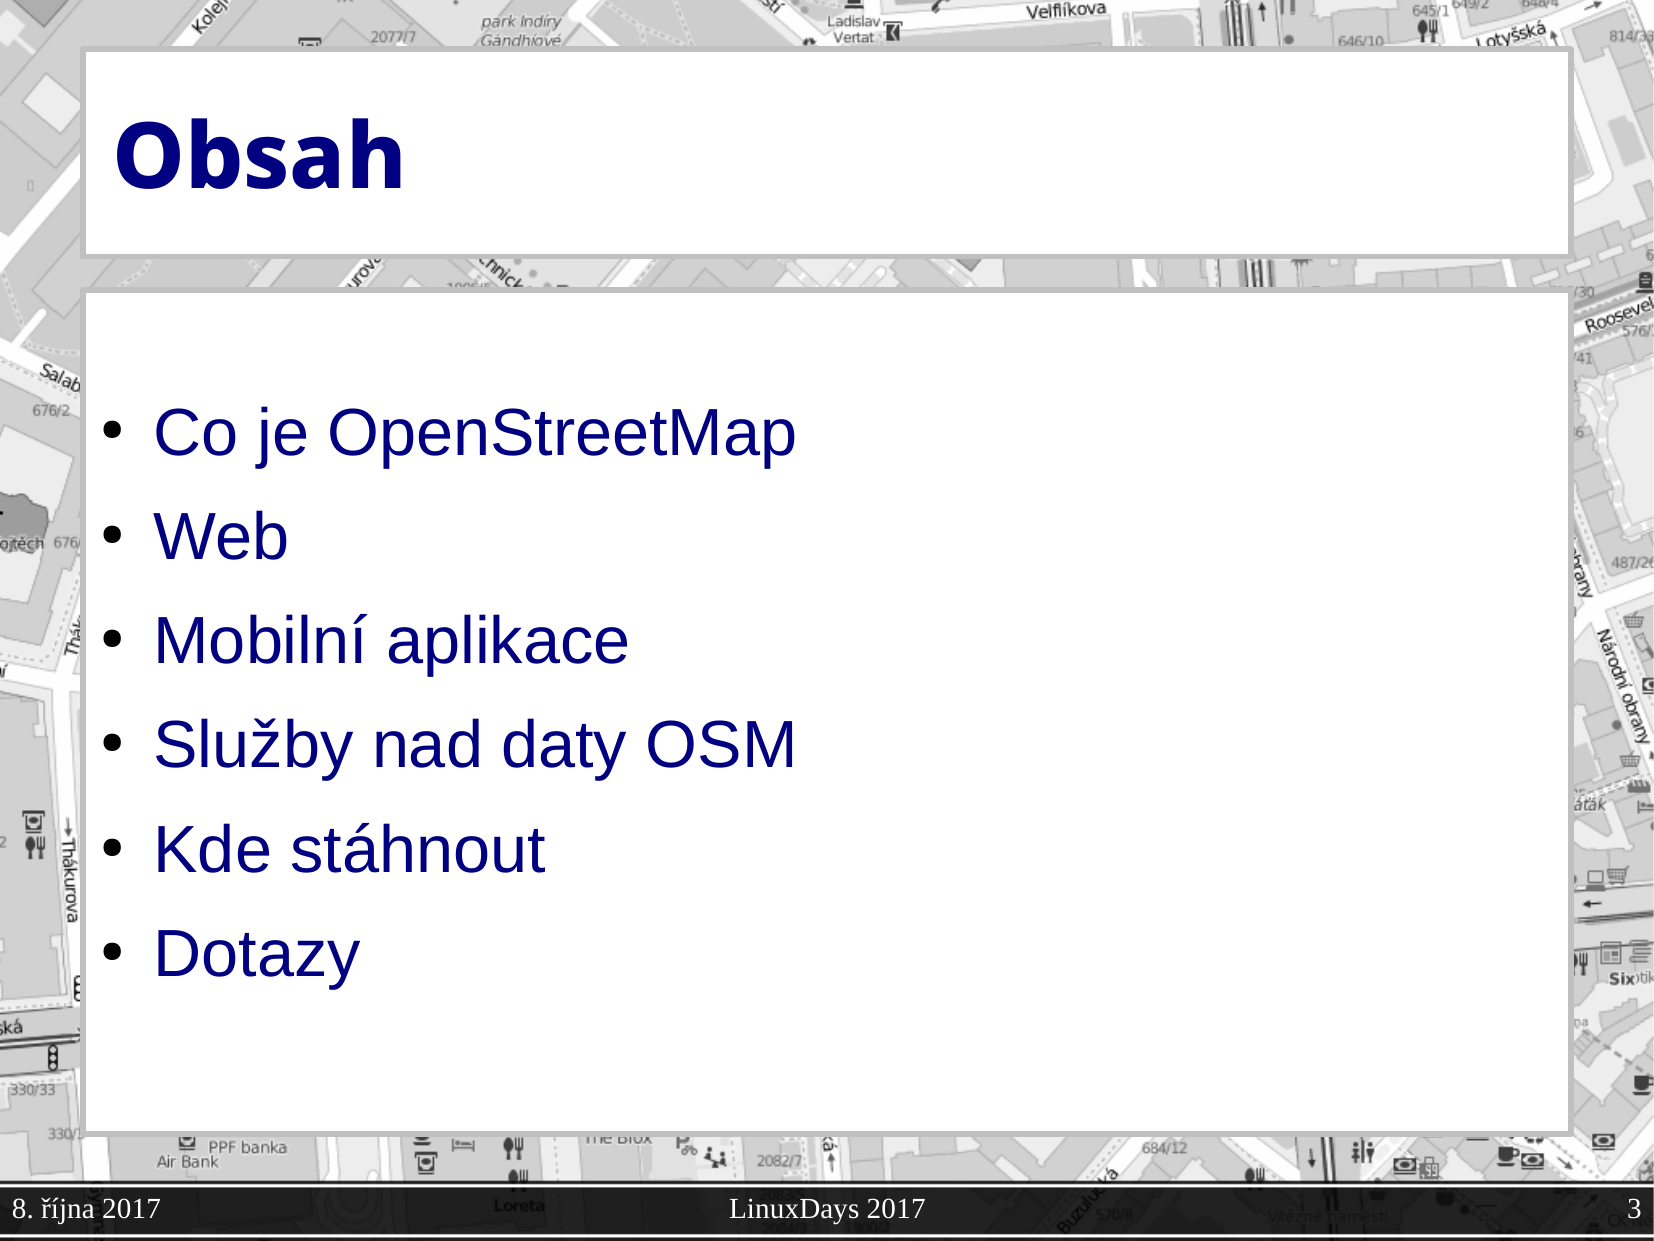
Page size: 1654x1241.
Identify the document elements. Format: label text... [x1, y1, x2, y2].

title Obsah [82, 49, 1571, 257]
picture [0, 0, 1654, 1241]
list Co je OpenStreetMap Web Mobilní aplikace Služby nad daty OSM Kde stáhnout Dotazy [82, 290, 1571, 1134]
